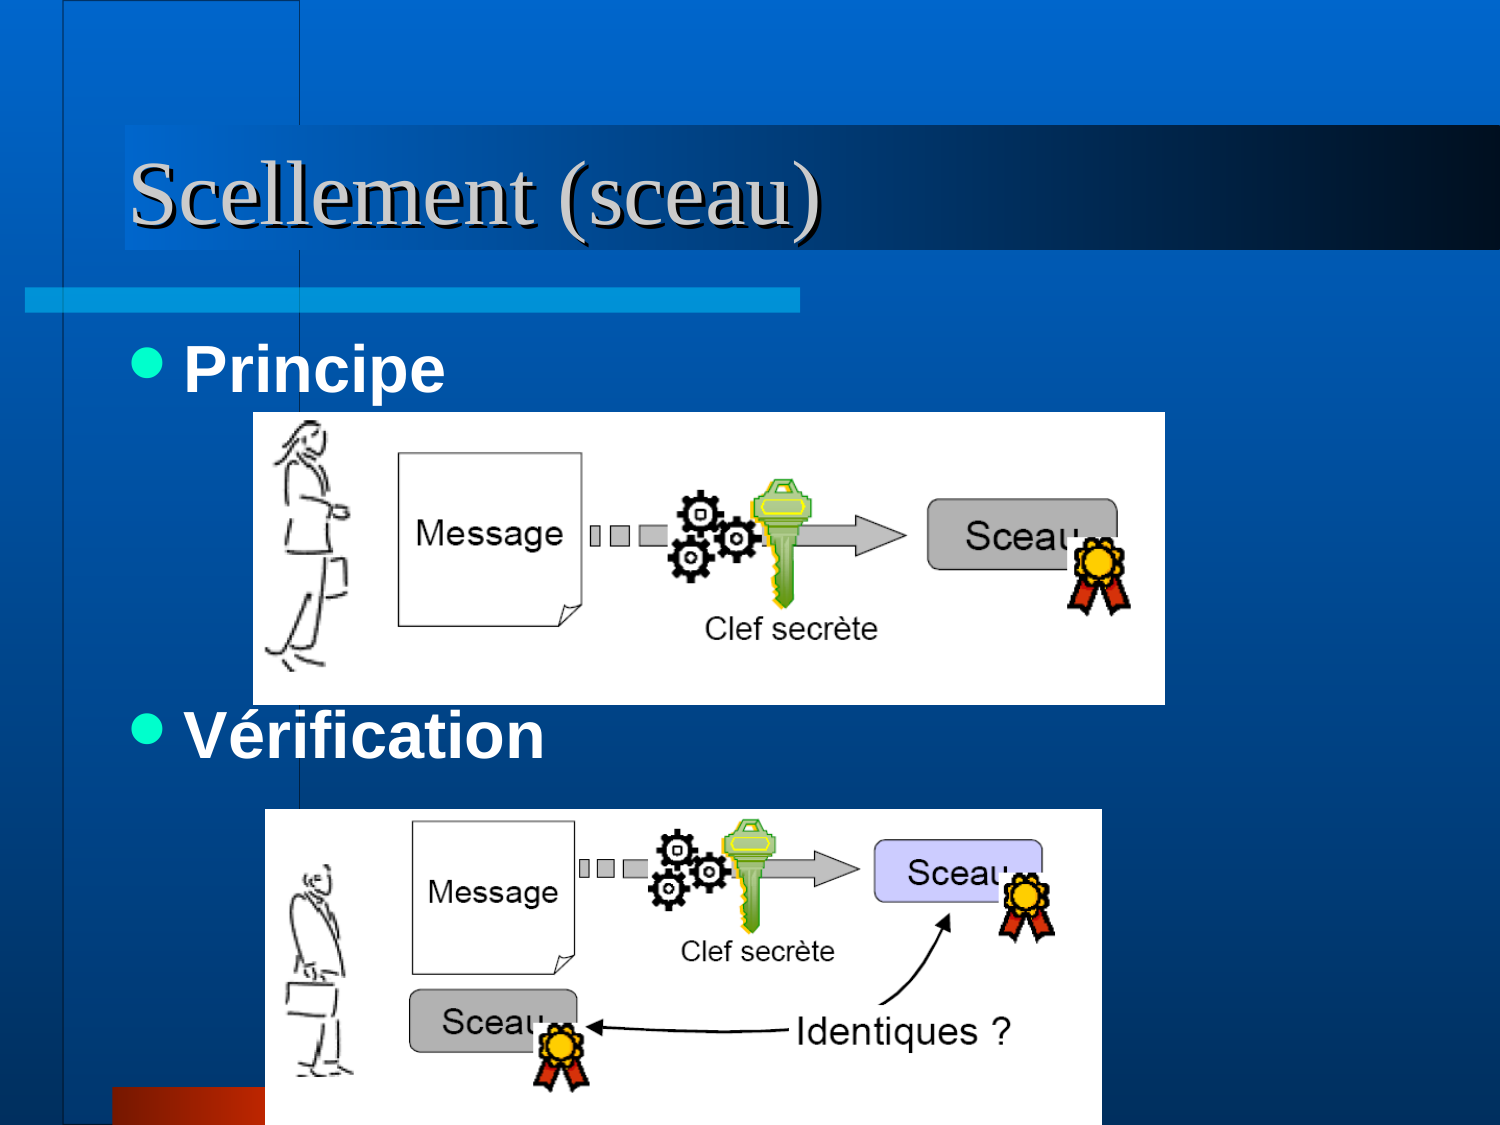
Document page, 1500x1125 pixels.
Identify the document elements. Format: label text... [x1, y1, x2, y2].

list Principe Vérification [112, 324, 1388, 1071]
title Scellement (sceau) [112, 99, 1388, 288]
picture [265, 809, 1102, 1125]
picture [253, 412, 1165, 705]
